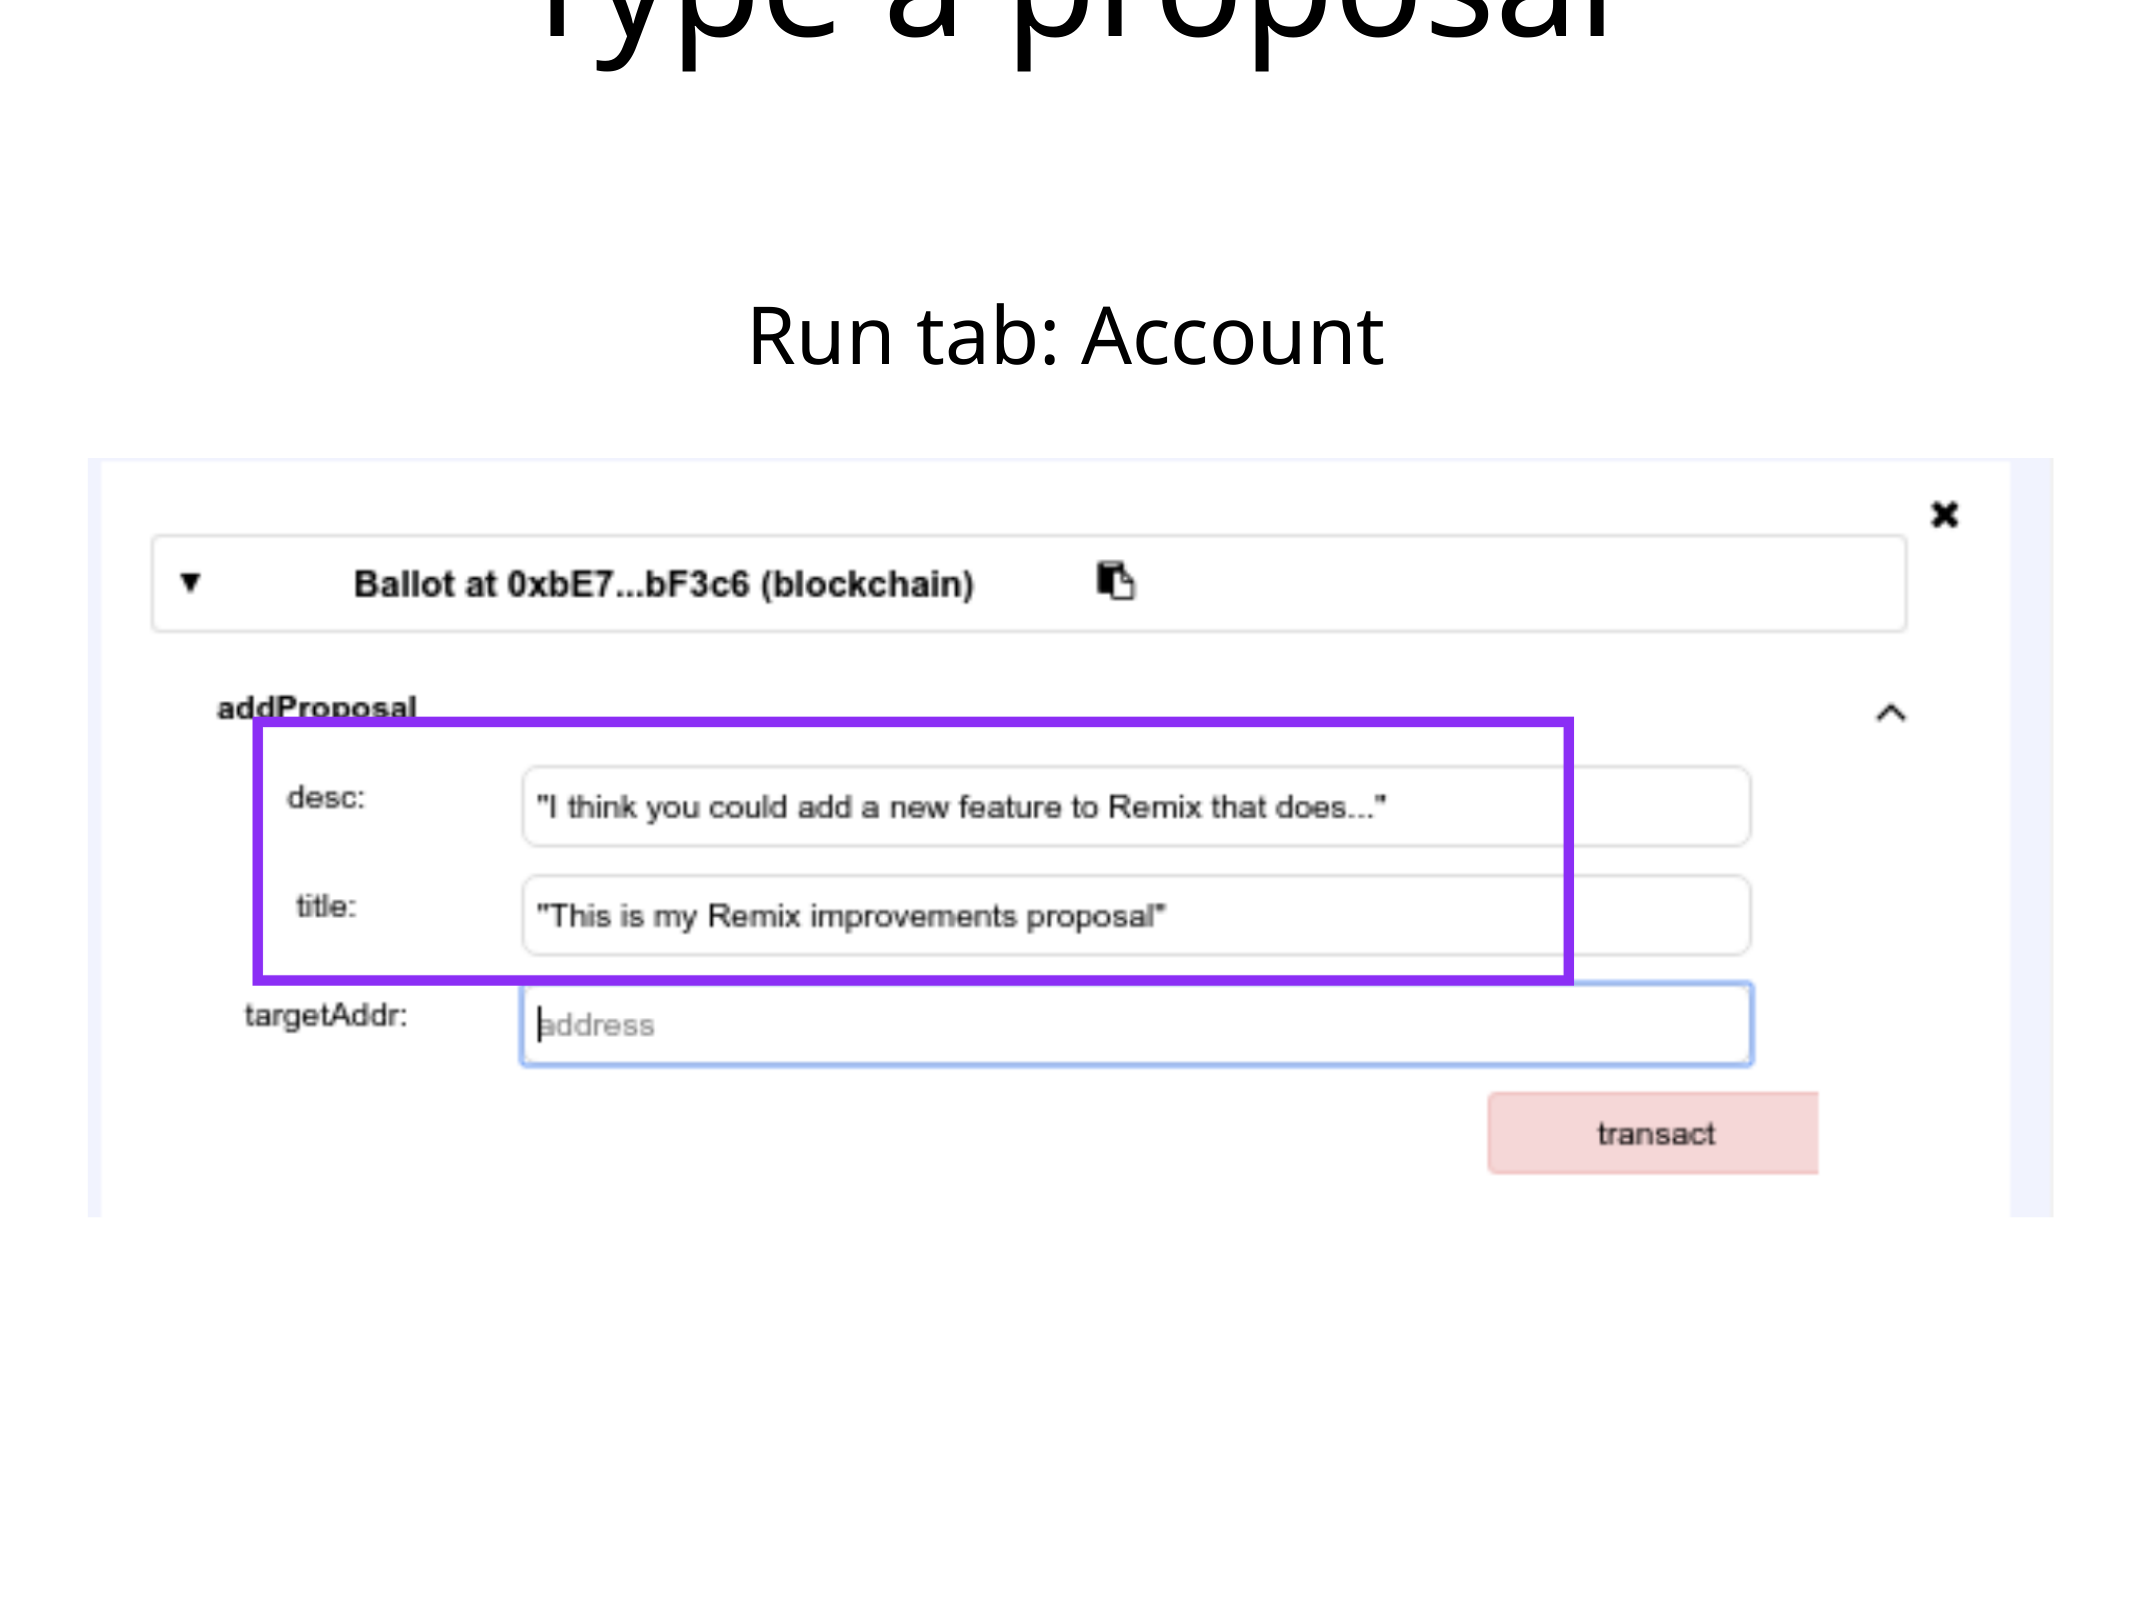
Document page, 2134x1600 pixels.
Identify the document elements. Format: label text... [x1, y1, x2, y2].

title Type a proposal [69, 0, 2064, 408]
subtitle Run tab: Account ( when dependencies.js is the active file ) [112, 277, 2021, 408]
picture [17, 408, 2116, 1284]
